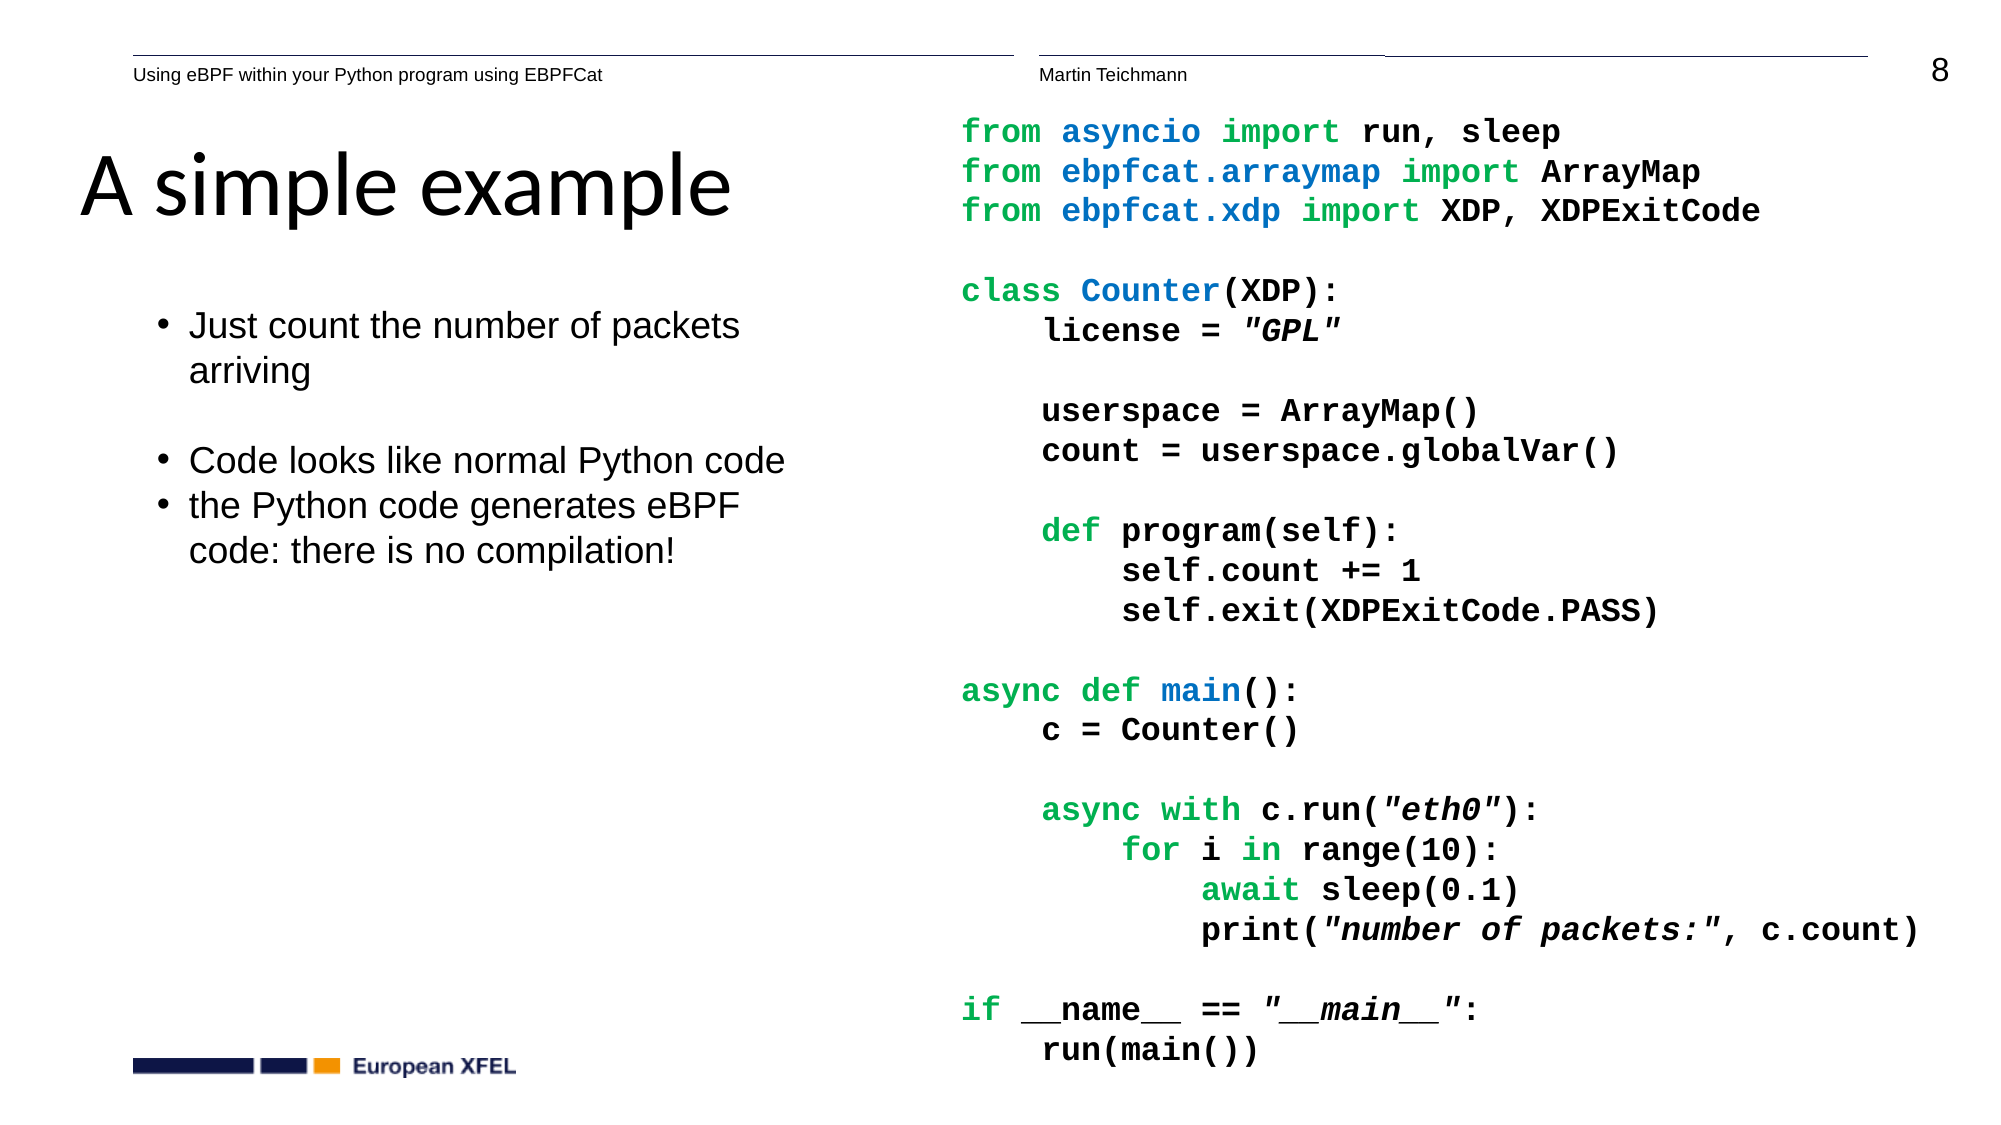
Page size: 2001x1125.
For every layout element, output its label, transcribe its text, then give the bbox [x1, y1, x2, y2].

text_box Just count the number of packets arriving Code looks like normal Python code the Python code generates eBPF code: there is no compilation! [141, 293, 820, 579]
picture [133, 1058, 516, 1078]
text_box from asyncio import run, sleep from ebpfcat.arraymap import ArrayMap from ebpfcat.xdp import XDP, XDPExitCode class Counter(XDP): license = "GPL" userspace = ArrayMap() count = userspace.globalVar() def program(self): self.count += 1 self.exit(XDPExitCode.PASS) async def main(): c = Counter() async with c.run("eth0"): for i in range(10): await sleep(0.1) print("number of packets:", c.count) if __name__ == "__main__": run(main()) [946, 101, 1954, 1105]
title A simple example [0, 115, 817, 243]
